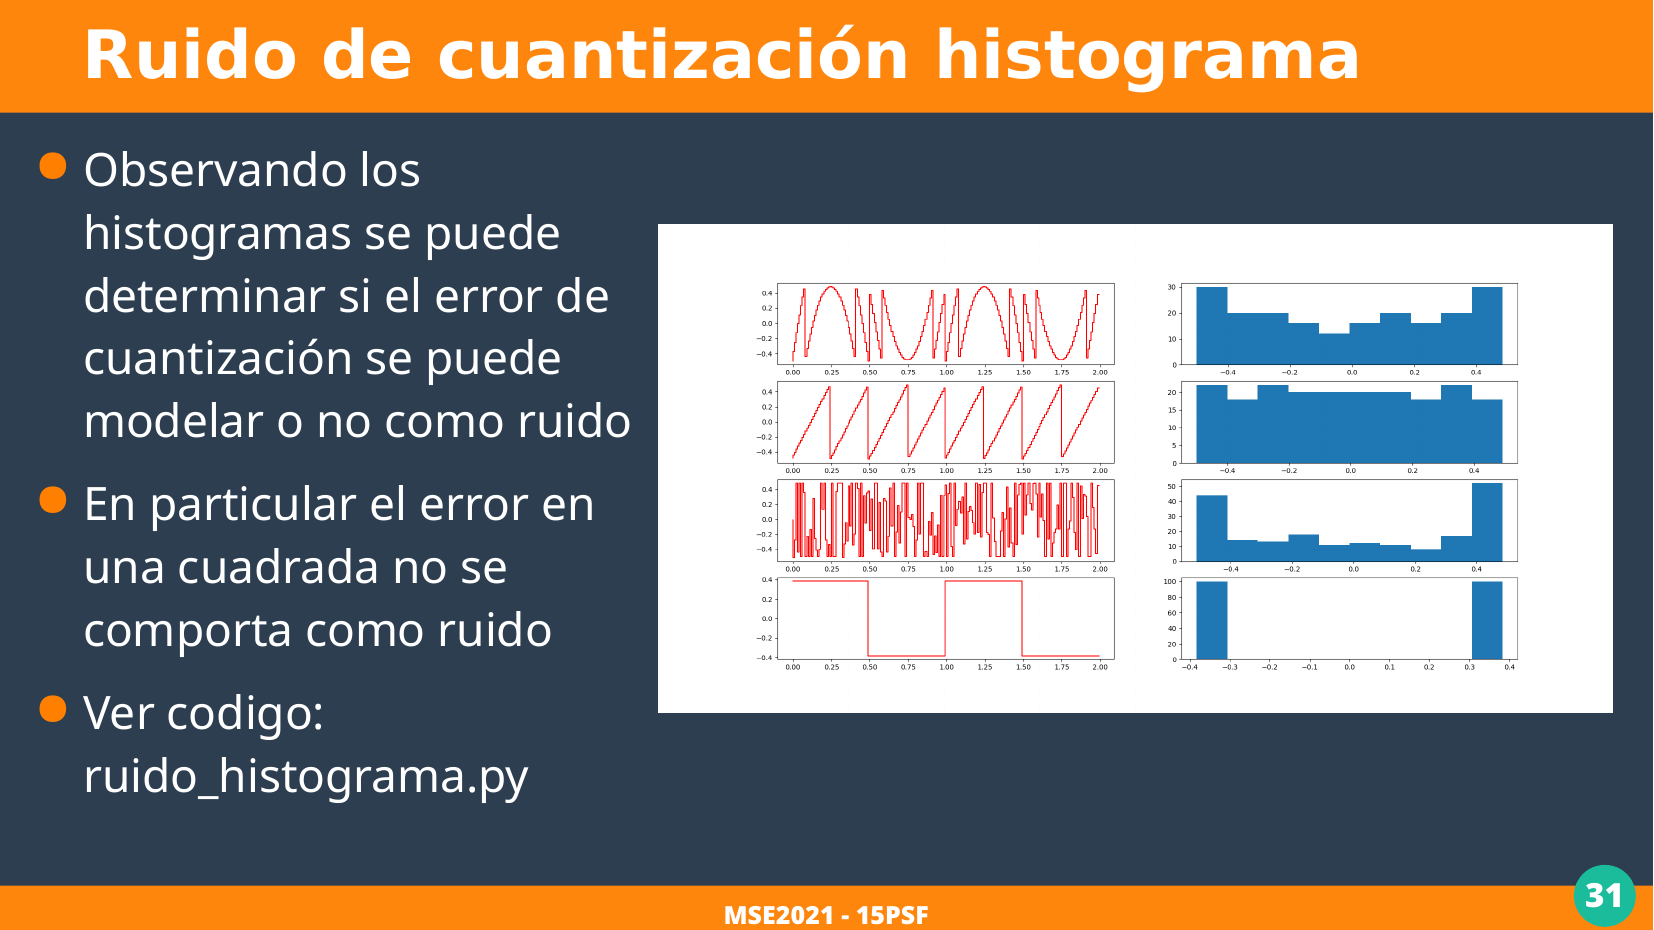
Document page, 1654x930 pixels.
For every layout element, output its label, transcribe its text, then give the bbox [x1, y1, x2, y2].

list Observando los histogramas se puede determinar si el error de cuantización se puede modelar o no como ruido En particular el error en una cuadrada no se comporta como ruido Ver codigo: ruido_histograma.py [18, 137, 638, 863]
picture [658, 224, 1613, 713]
title Ruido de cuantización histograma [0, 16, 1613, 113]
